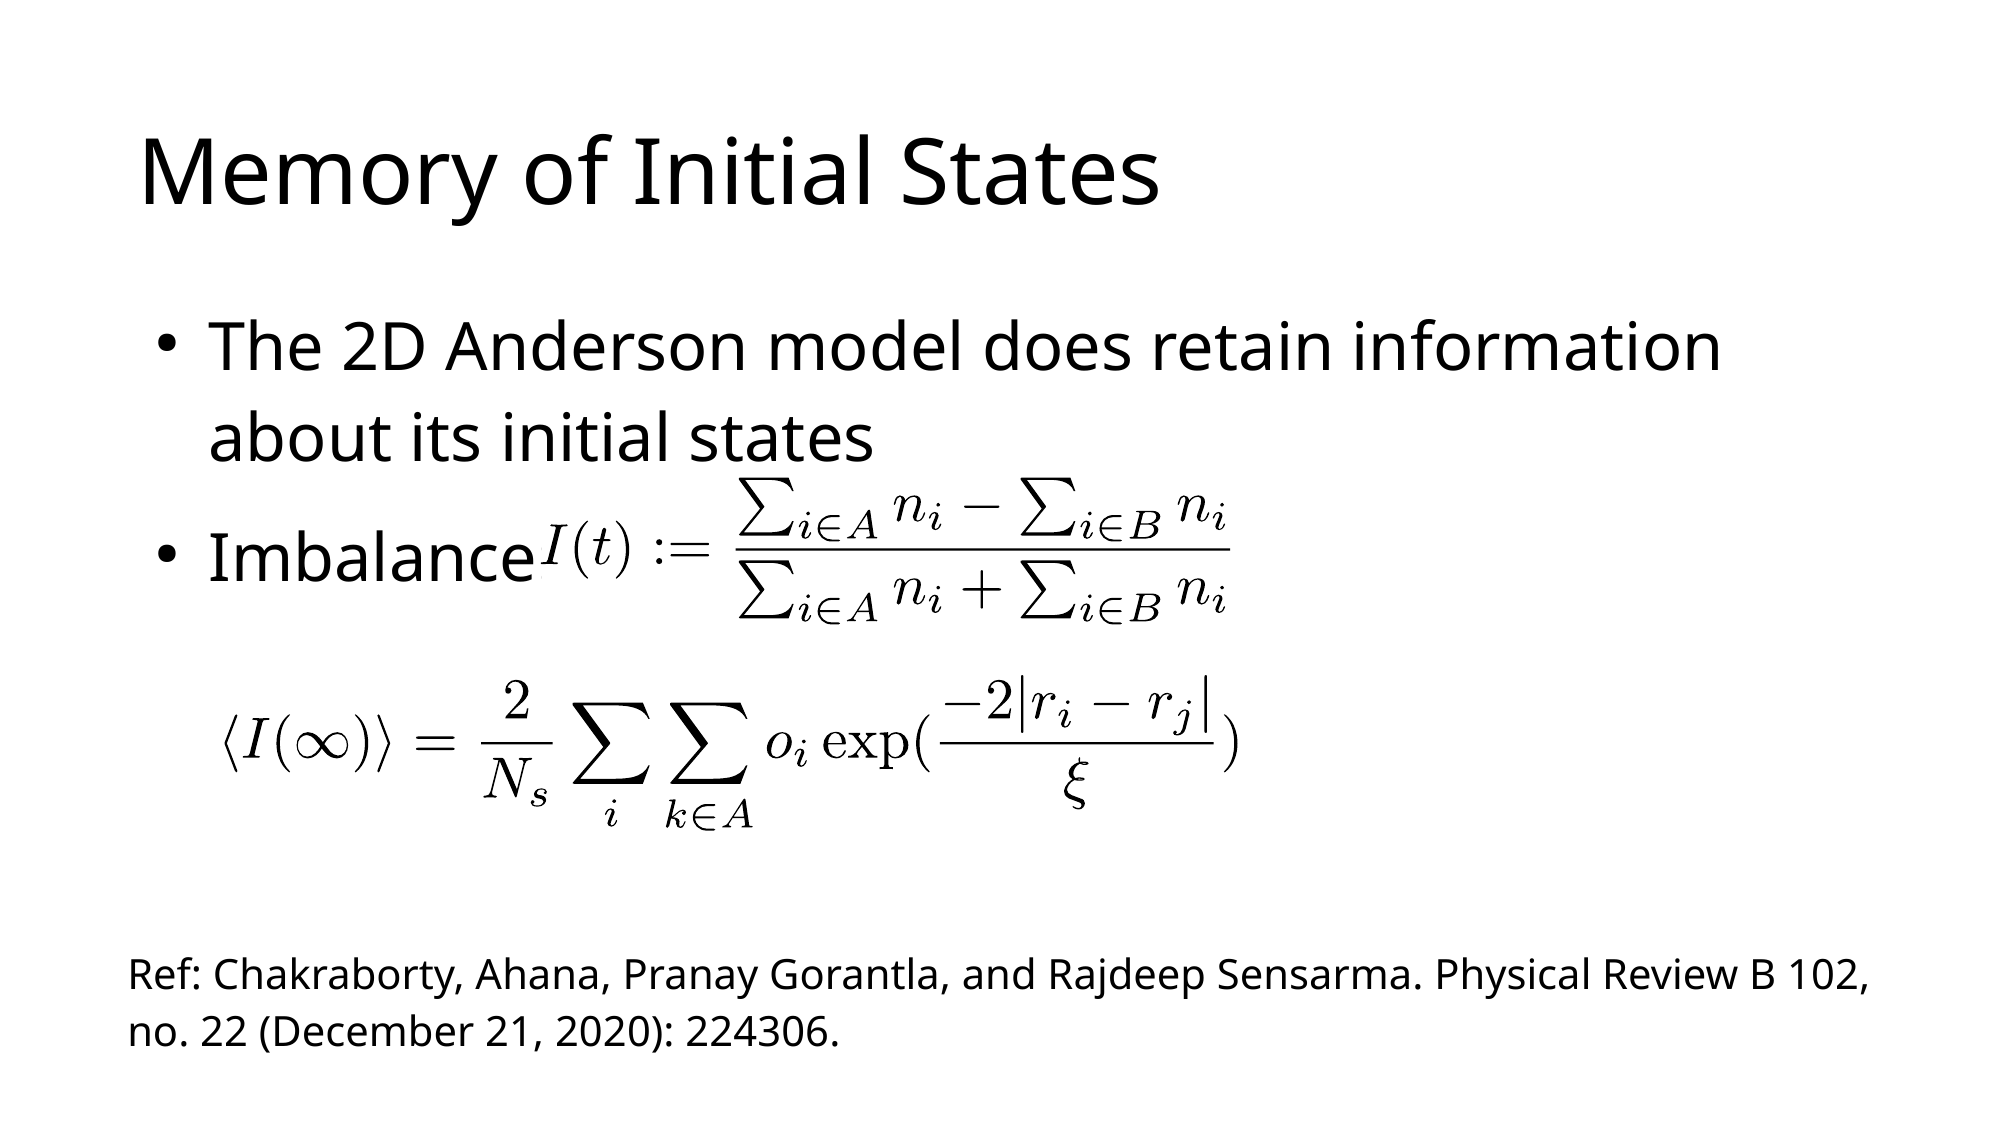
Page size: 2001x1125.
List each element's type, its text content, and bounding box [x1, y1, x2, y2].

text_box [540, 477, 1231, 625]
text_box [221, 675, 1238, 831]
list The 2D Anderson model does retain information about its initial states Imbalance: [137, 299, 1863, 937]
title Memory of Initial States [137, 59, 1863, 278]
text_box Ref: Chakraborty, Ahana, Pranay Gorantla, and Rajdeep Sensarma. Physical Review B 102, no. 22 (December 21, 2020): 224306. [112, 937, 1913, 1108]
